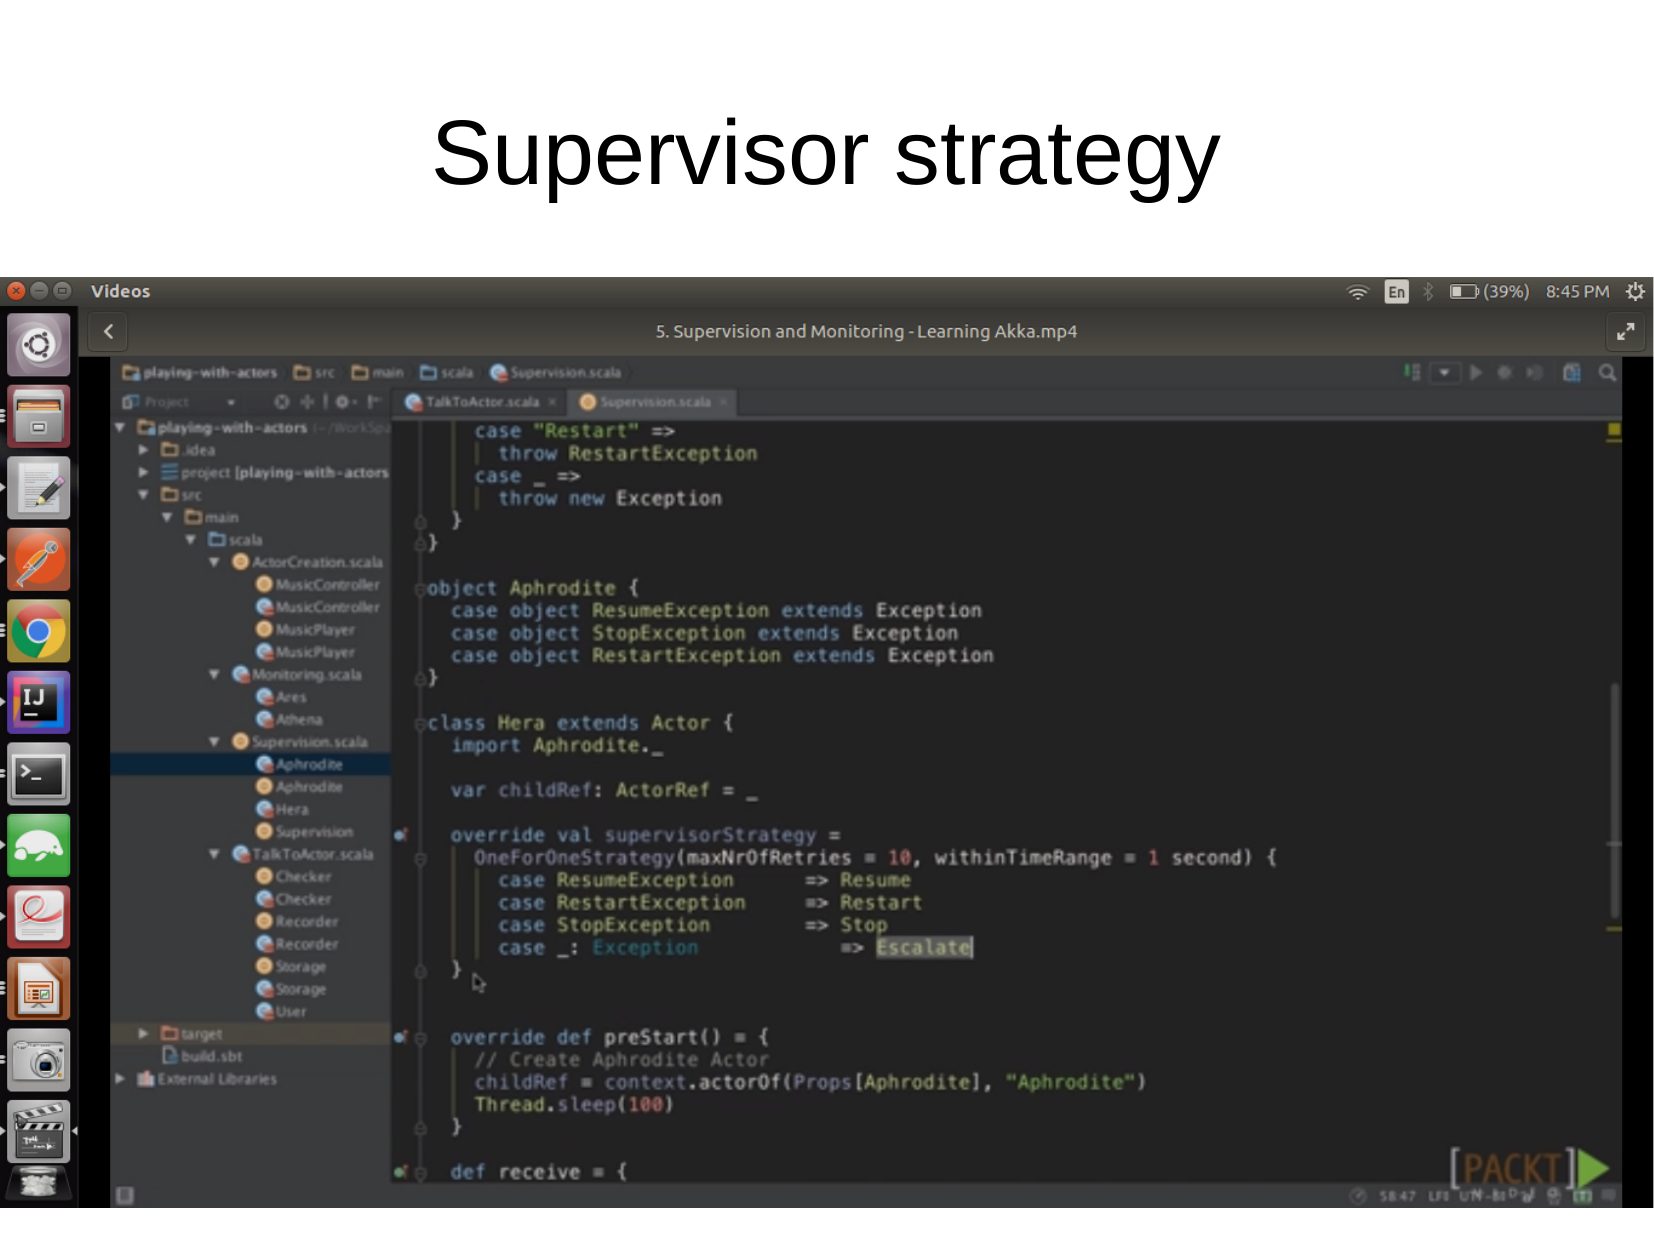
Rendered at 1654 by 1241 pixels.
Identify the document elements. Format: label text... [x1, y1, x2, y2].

title Supervisor strategy [82, 49, 1571, 257]
picture [0, 277, 1654, 1208]
